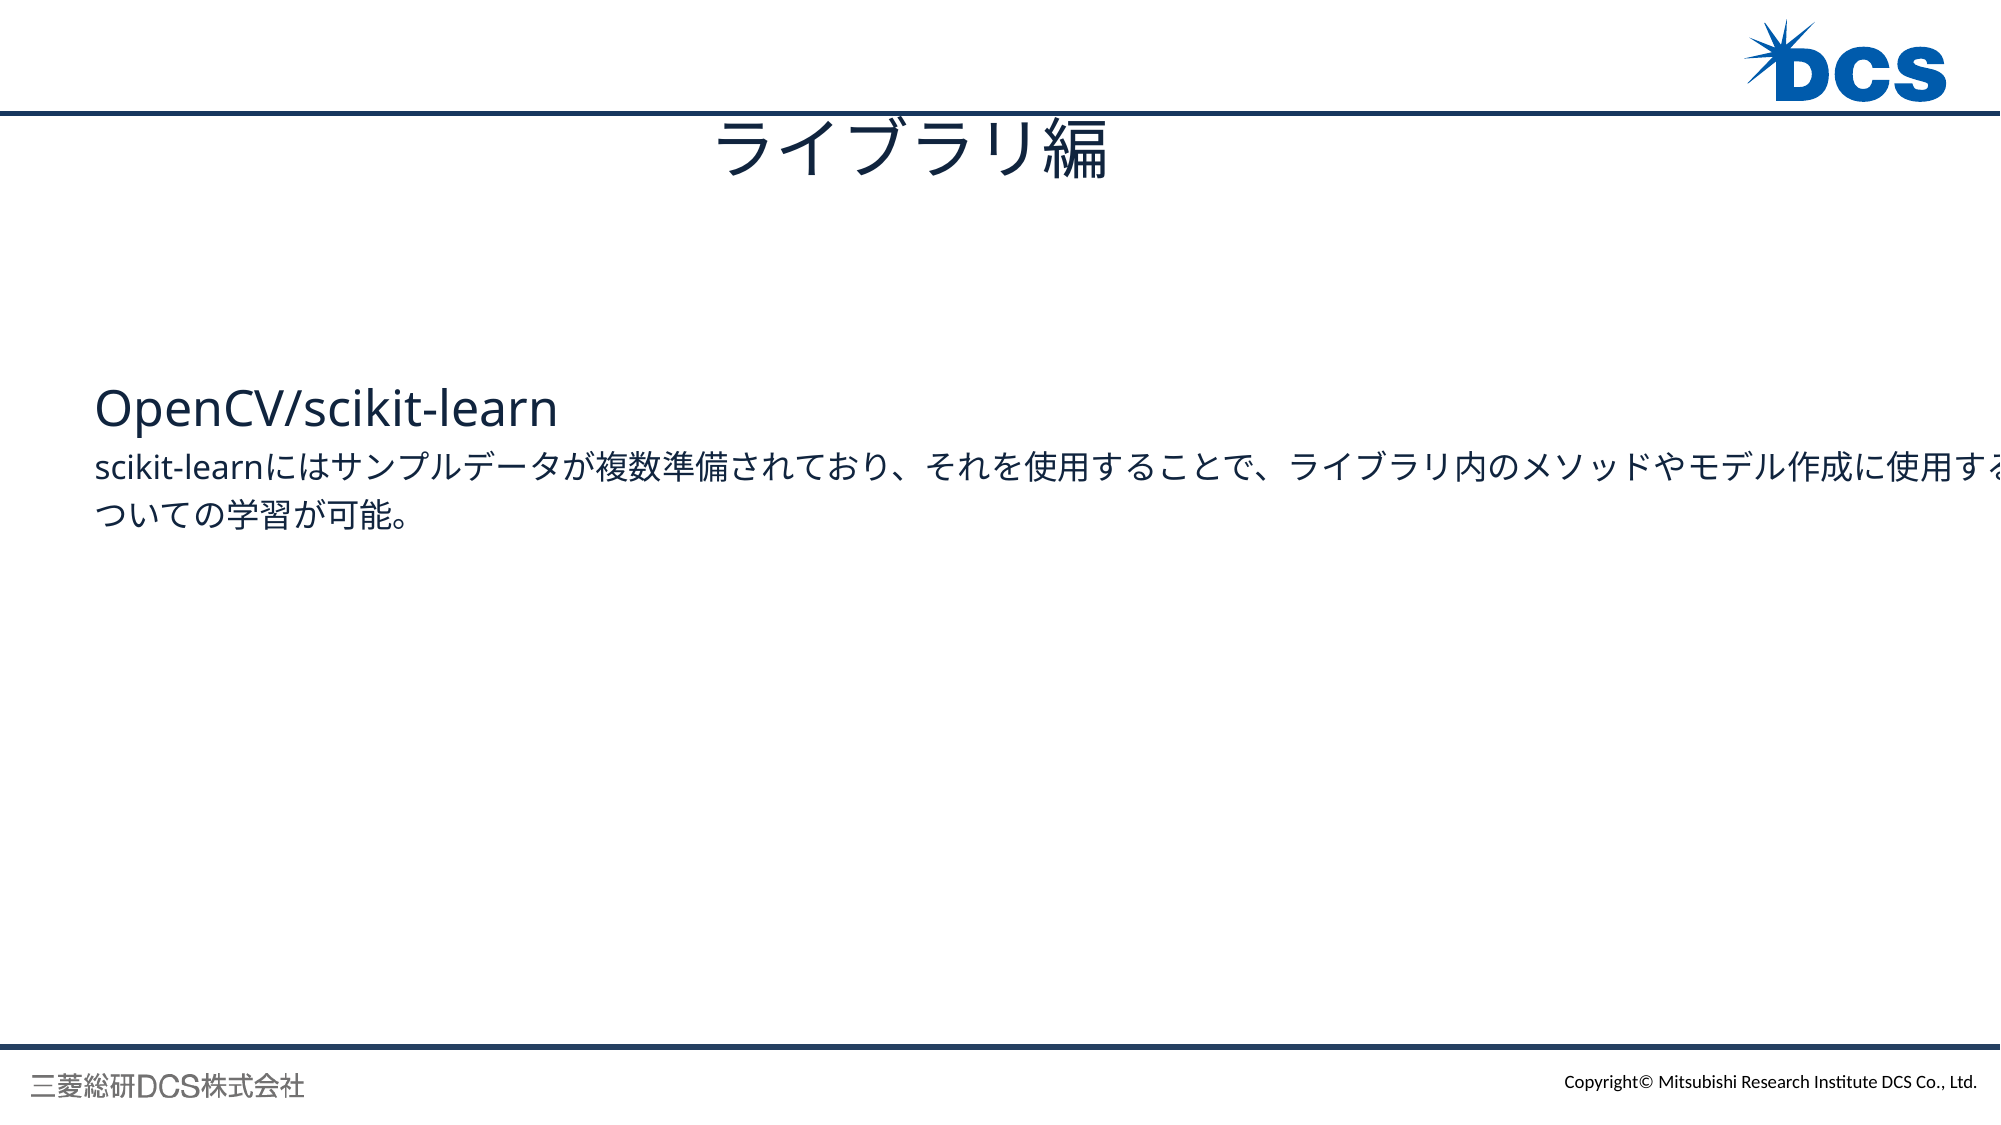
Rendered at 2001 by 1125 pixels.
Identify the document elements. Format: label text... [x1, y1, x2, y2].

picture [31, 1073, 304, 1098]
text_box OpenCV/scikit-learn scikit-learnにはサンプルデータが複数準備されており、それを使用することで、ライブラリ内のメソッドやモデル作成に使用する手法についての学習が可能。 [94, 198, 2000, 689]
title ライブラリ編 [82, 94, 1737, 199]
